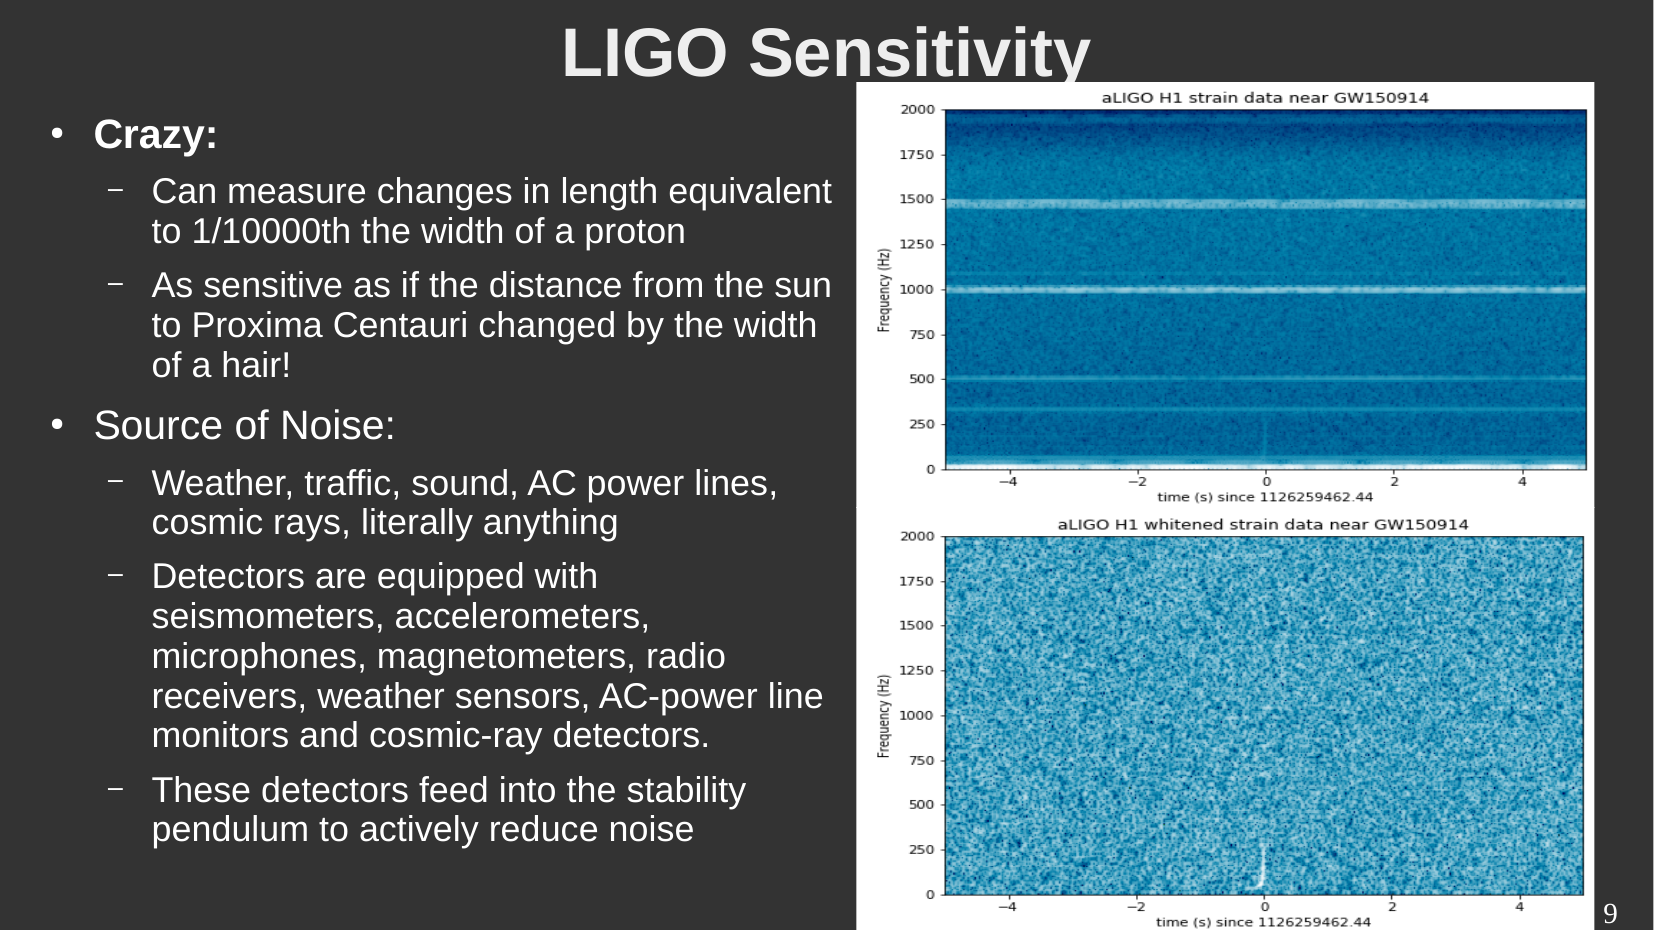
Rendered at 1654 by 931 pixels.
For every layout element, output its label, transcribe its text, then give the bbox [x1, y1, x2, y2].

picture [856, 82, 1595, 931]
title LIGO Sensitivity [82, 0, 1571, 130]
list Crazy: Can measure changes in length equivalent to 1/10000th the width of a proton As sensitive as if the distance from the sun to Proxima Centauri changed by the width of a hair! Source of Noise: Weather, traffic, sound, AC power lines, cosmic rays, literally anything Detectors are equipped with seismometers, accelerometers, microphones, magnetometers, radio receivers, weather sensors, AC-power line monitors and cosmic-ray detectors. These detectors feed into the stability pendulum to actively reduce noise [35, 111, 839, 863]
